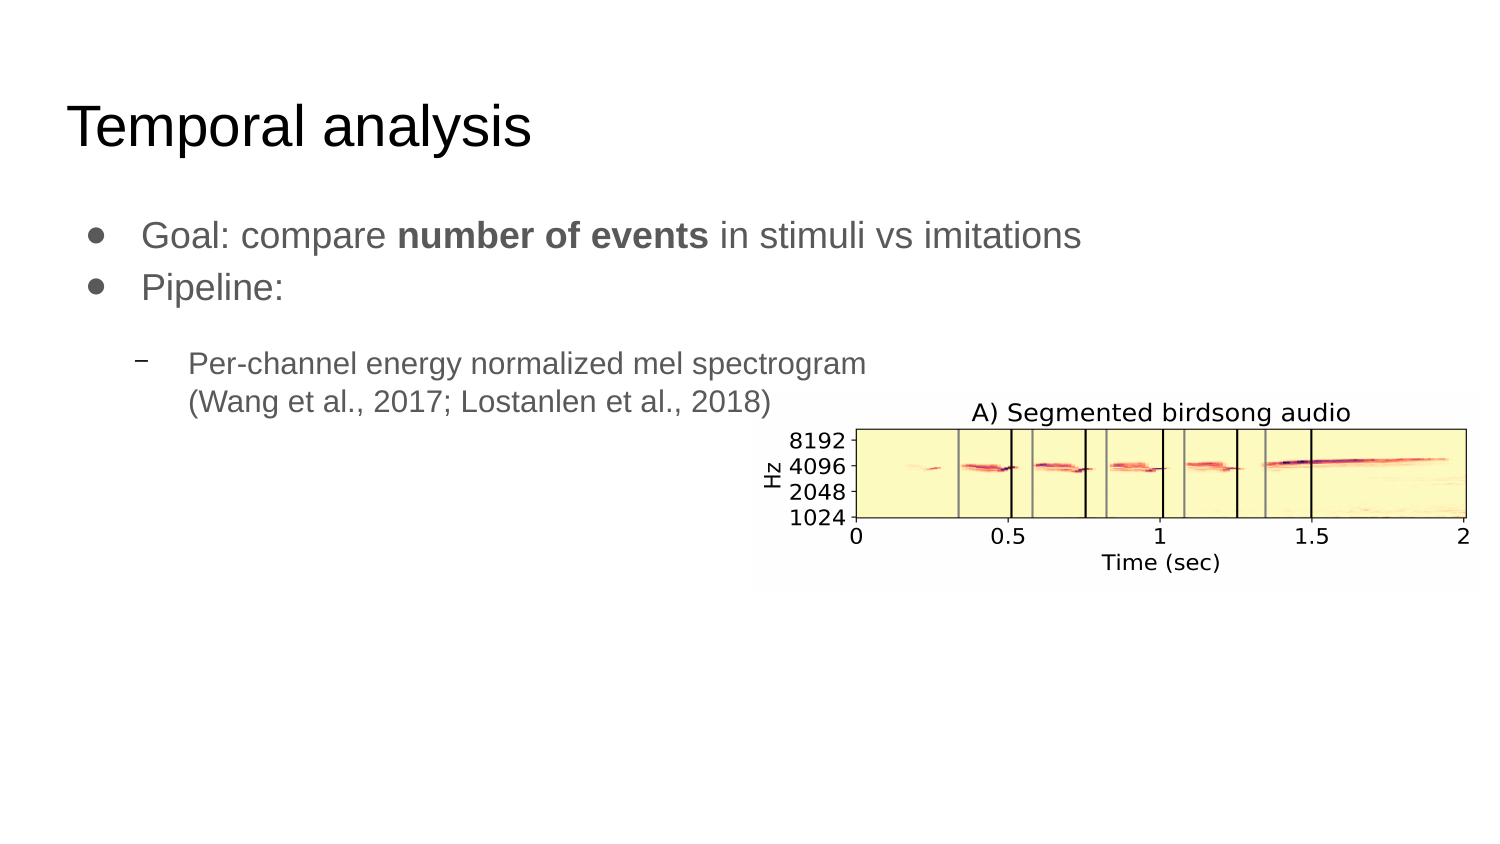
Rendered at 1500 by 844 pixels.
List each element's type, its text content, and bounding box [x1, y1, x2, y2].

title Temporal analysis [51, 72, 1449, 167]
list Per-channel energy normalized mel spectrogram (Wang et al., 2017; Lostanlen et al., 2018) [31, 259, 1430, 821]
list Goal: compare number of events in stimuli vs imitations Pipeline: [51, 188, 1449, 331]
picture [1430, 393, 1485, 595]
